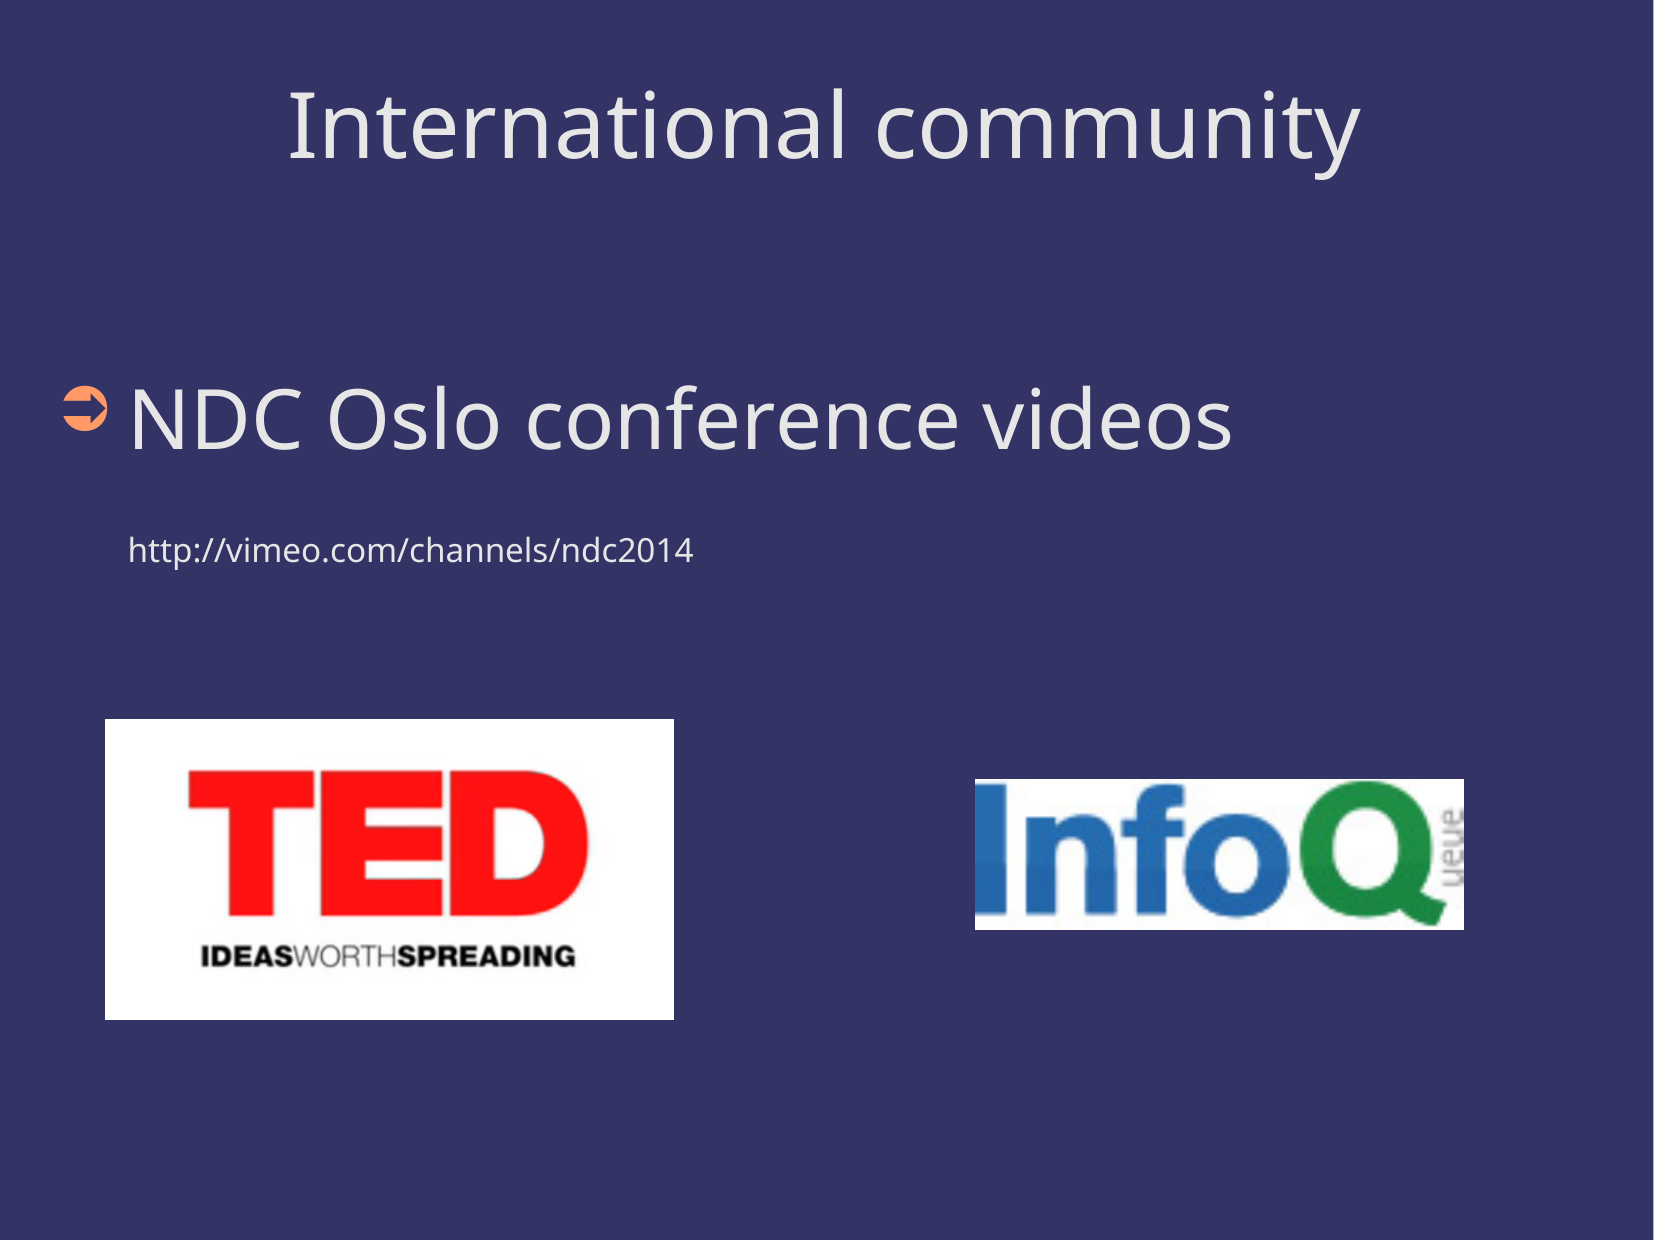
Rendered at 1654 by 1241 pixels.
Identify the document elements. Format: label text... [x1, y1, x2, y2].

list NDC Oslo conference videos http://vimeo.com/channels/ndc2014 [45, 315, 1606, 1035]
picture [975, 779, 1464, 931]
picture [105, 719, 674, 1021]
title International community [45, 19, 1606, 227]
